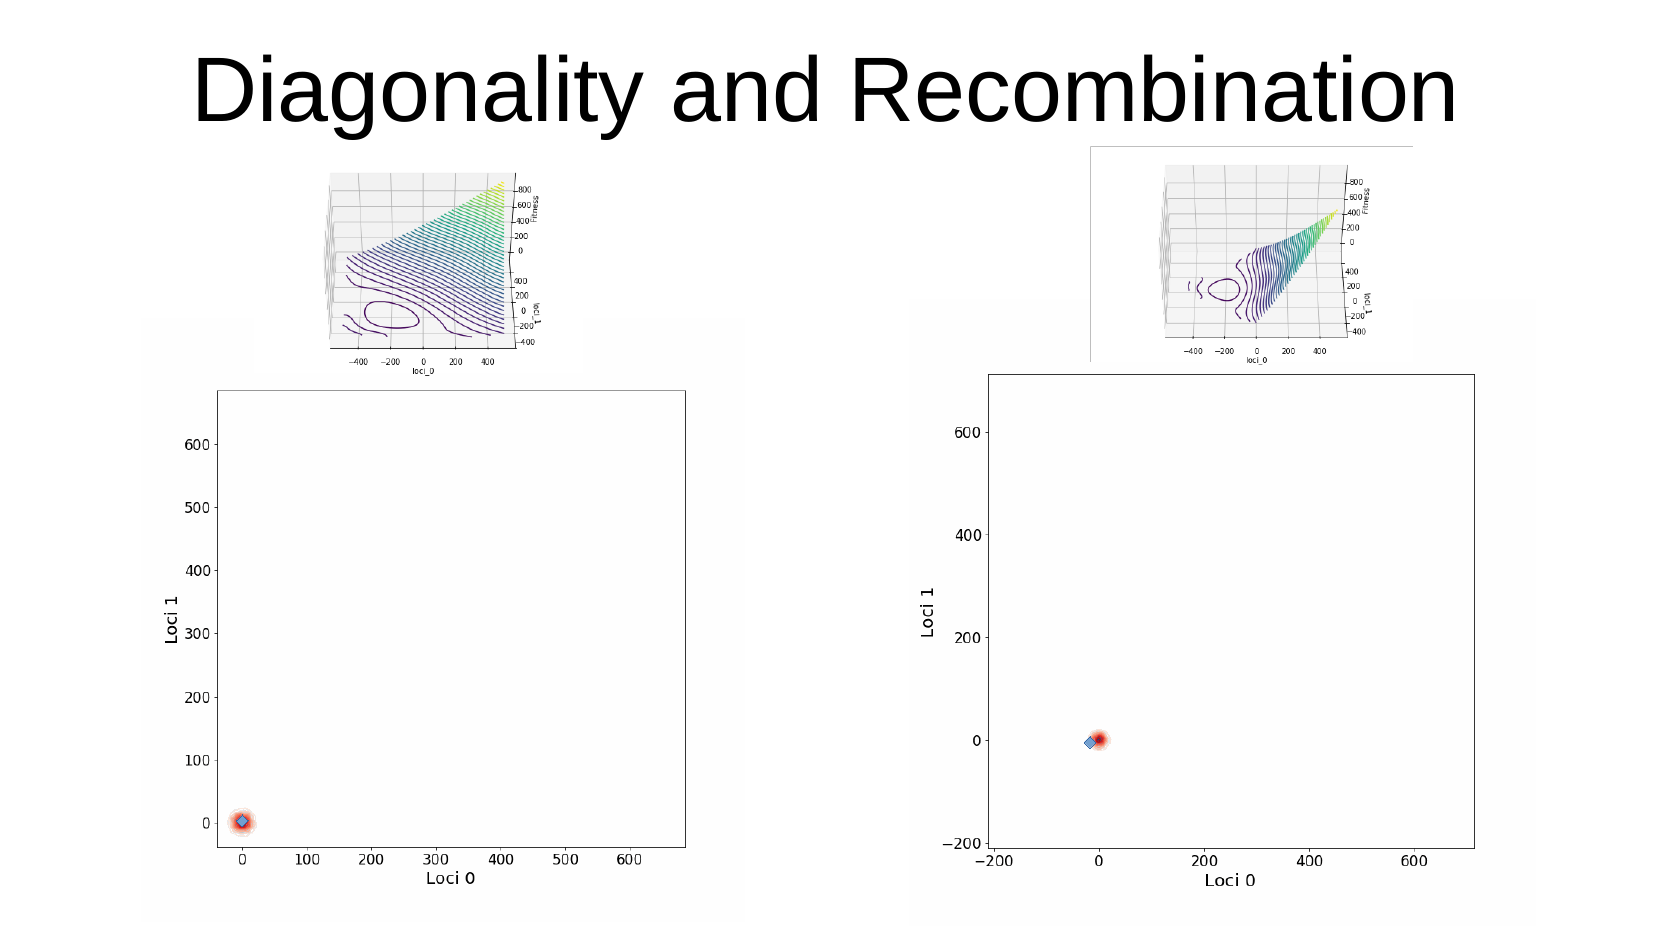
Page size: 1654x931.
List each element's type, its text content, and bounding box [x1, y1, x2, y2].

text_box [1084, 736, 1096, 749]
text_box [236, 814, 249, 827]
picture [141, 148, 745, 922]
picture [909, 141, 1536, 926]
title Diagonality and Recombination [82, 11, 1571, 168]
